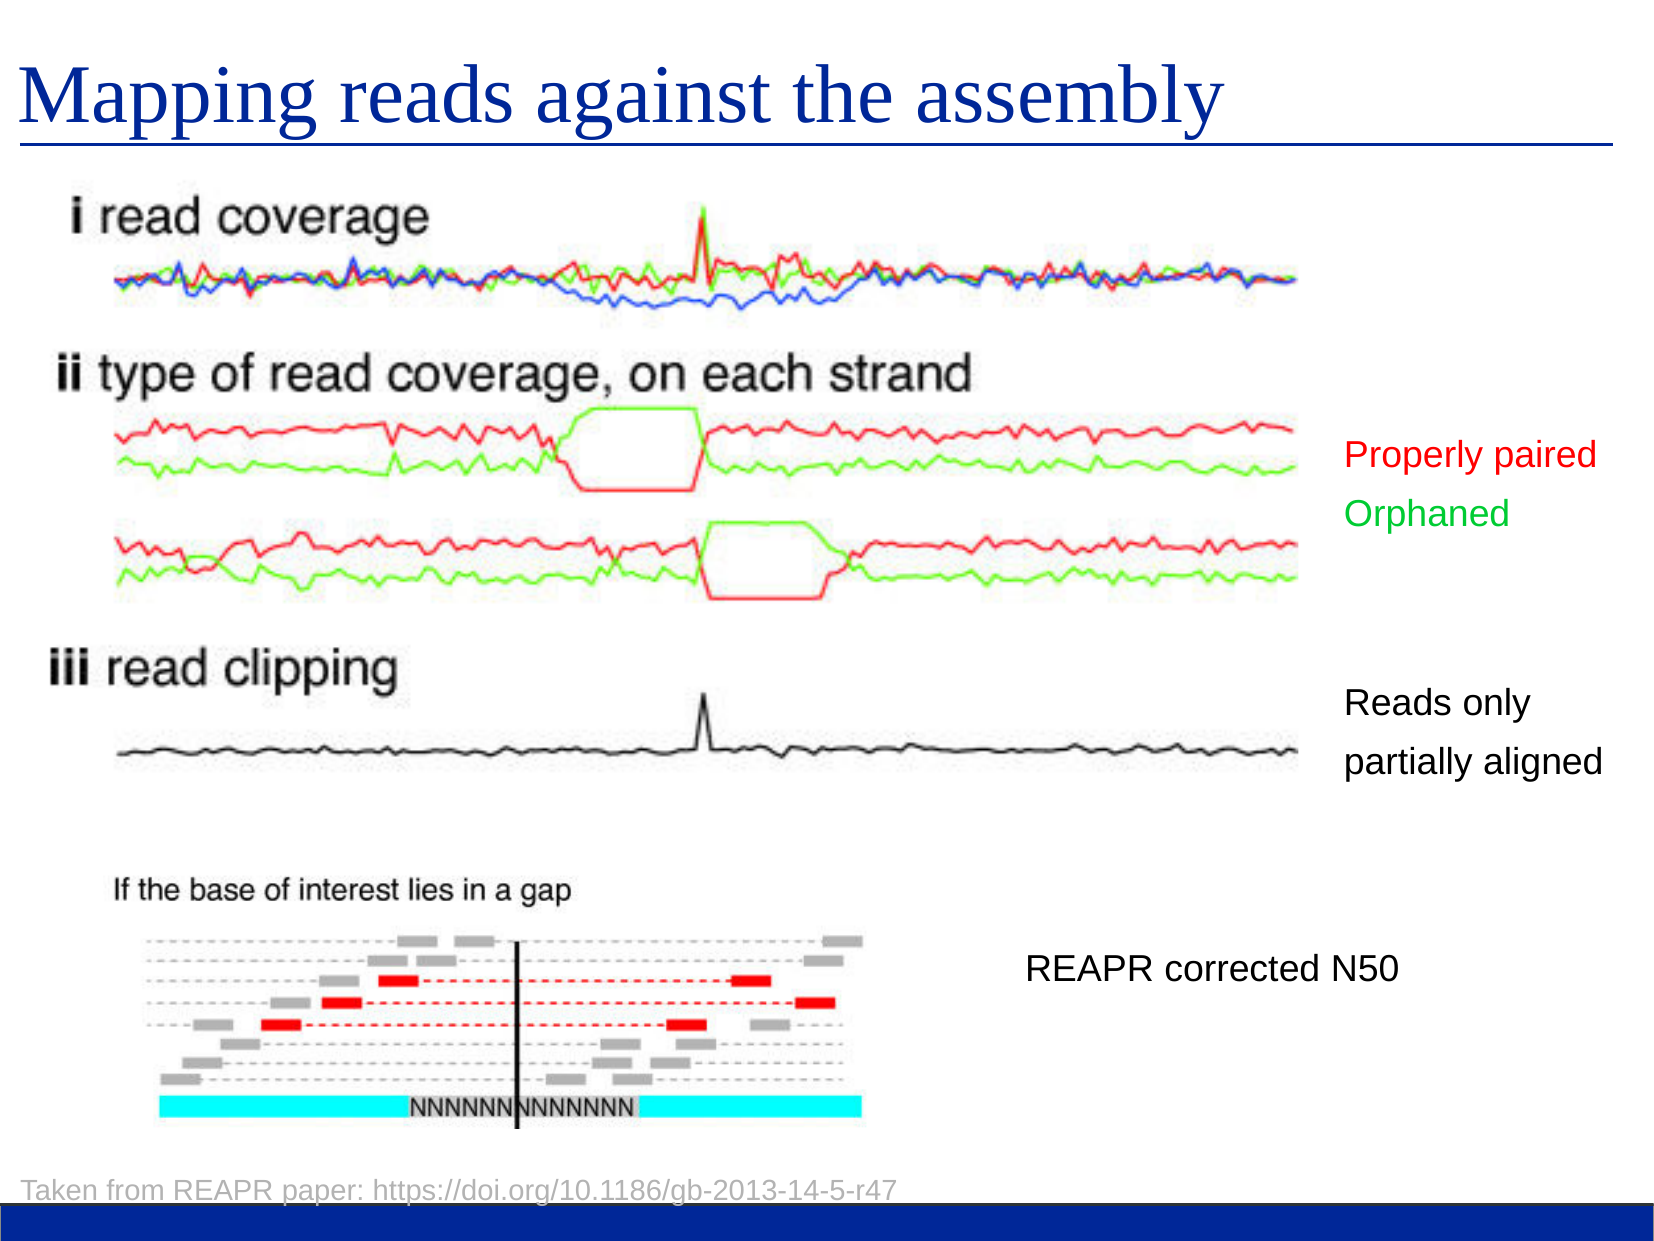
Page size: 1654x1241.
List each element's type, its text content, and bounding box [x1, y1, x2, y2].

text_box Taken from REAPR paper: https://doi.org/10.1186/gb-2013-14-5-r47 [5, 1166, 972, 1241]
list Reads only partially aligned [1343, 681, 1654, 829]
picture [102, 868, 876, 1129]
title Mapping reads against the assembly [17, 0, 1589, 198]
list Properly paired Orphaned [1343, 433, 1654, 580]
list REAPR corrected N50 [1025, 947, 1459, 1094]
picture [33, 168, 1299, 780]
